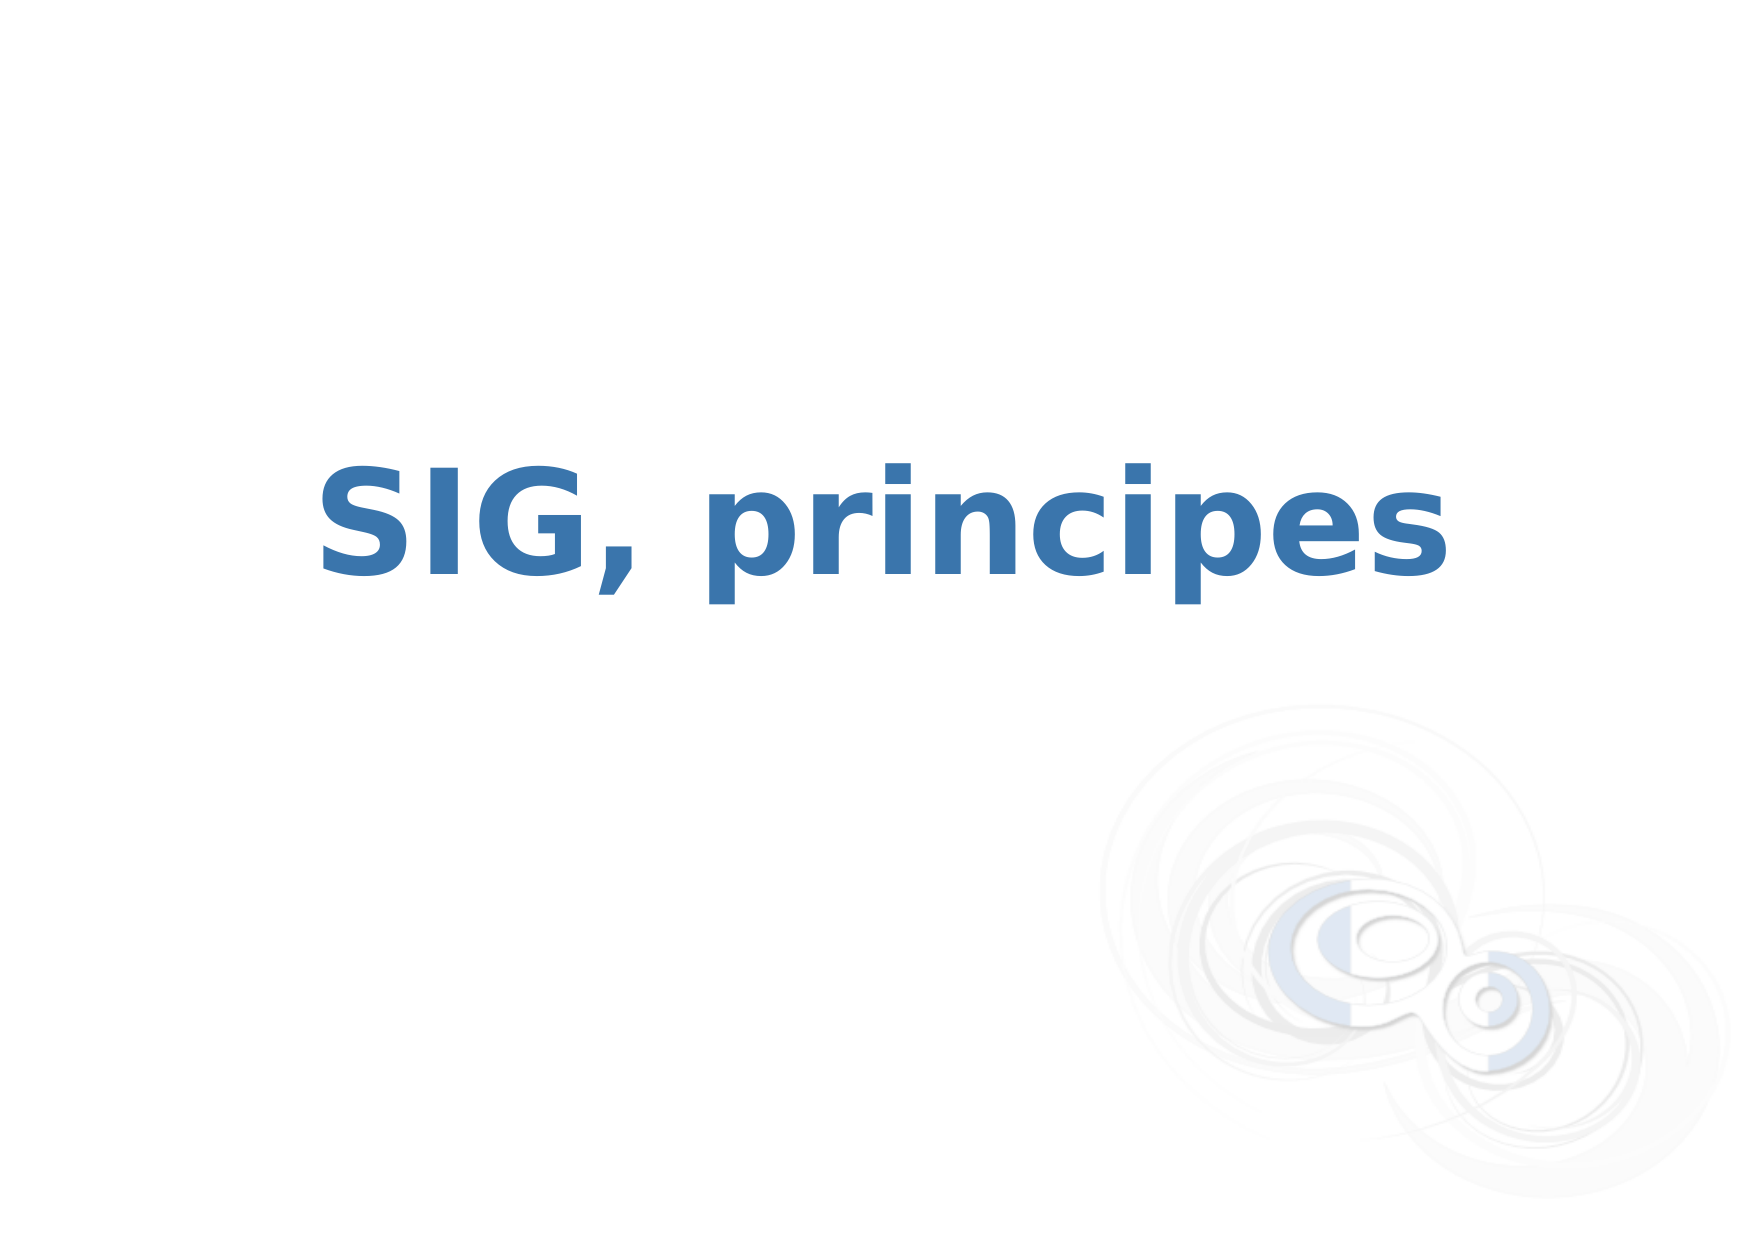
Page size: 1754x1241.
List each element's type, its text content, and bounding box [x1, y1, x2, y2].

title SIG, principes [312, 354, 1524, 694]
list > Shapefile GUI (shp2pgsql) > GDAL/OGR > OSM (osm2pgsql, osmosis…) [1092, 679, 1754, 1241]
